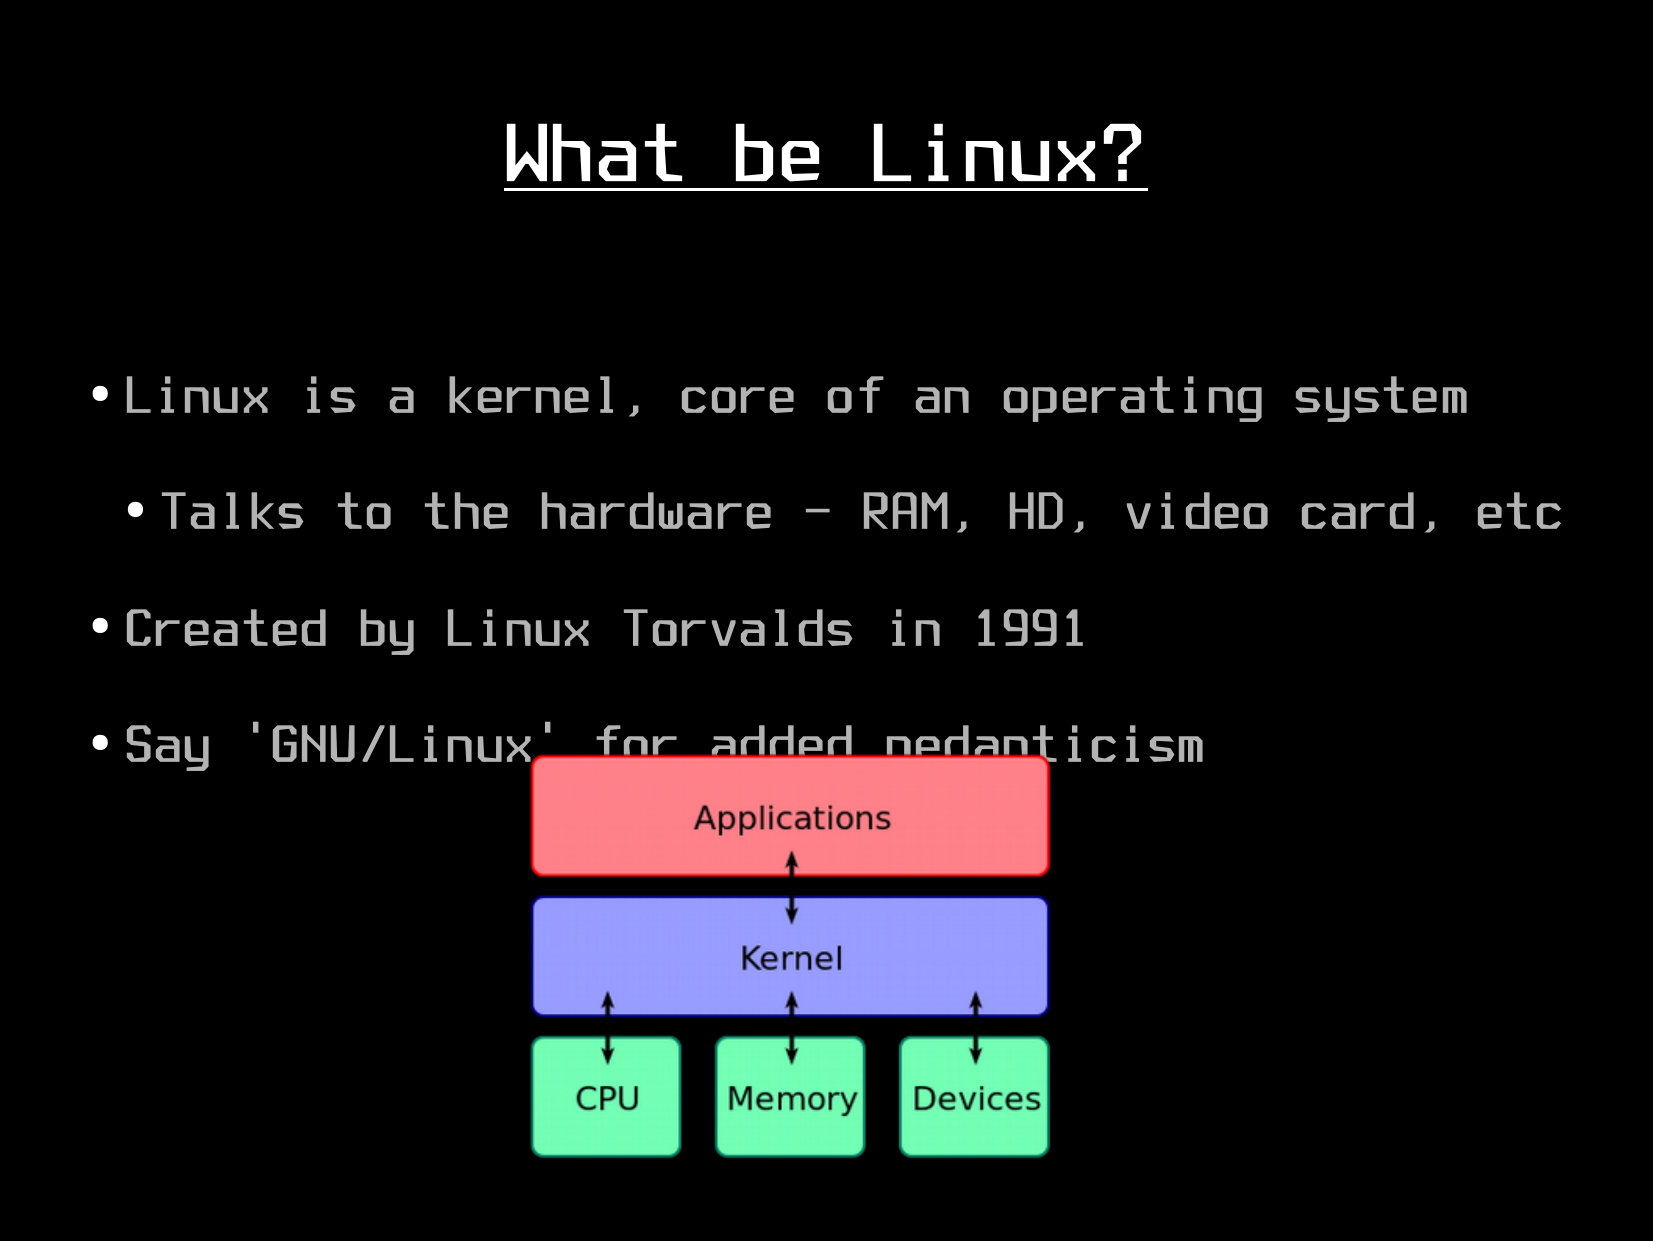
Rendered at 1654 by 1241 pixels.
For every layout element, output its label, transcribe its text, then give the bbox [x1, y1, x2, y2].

picture [510, 734, 1074, 1182]
text_box Linux is a kernel, core of an operating system Talks to the hardware – RAM, HD, video card, etc Created by Linux Torvalds in 1991 Say 'GNU/Linux' for added pedanticism [75, 300, 1591, 1047]
title What be Linux? [82, 49, 1571, 257]
